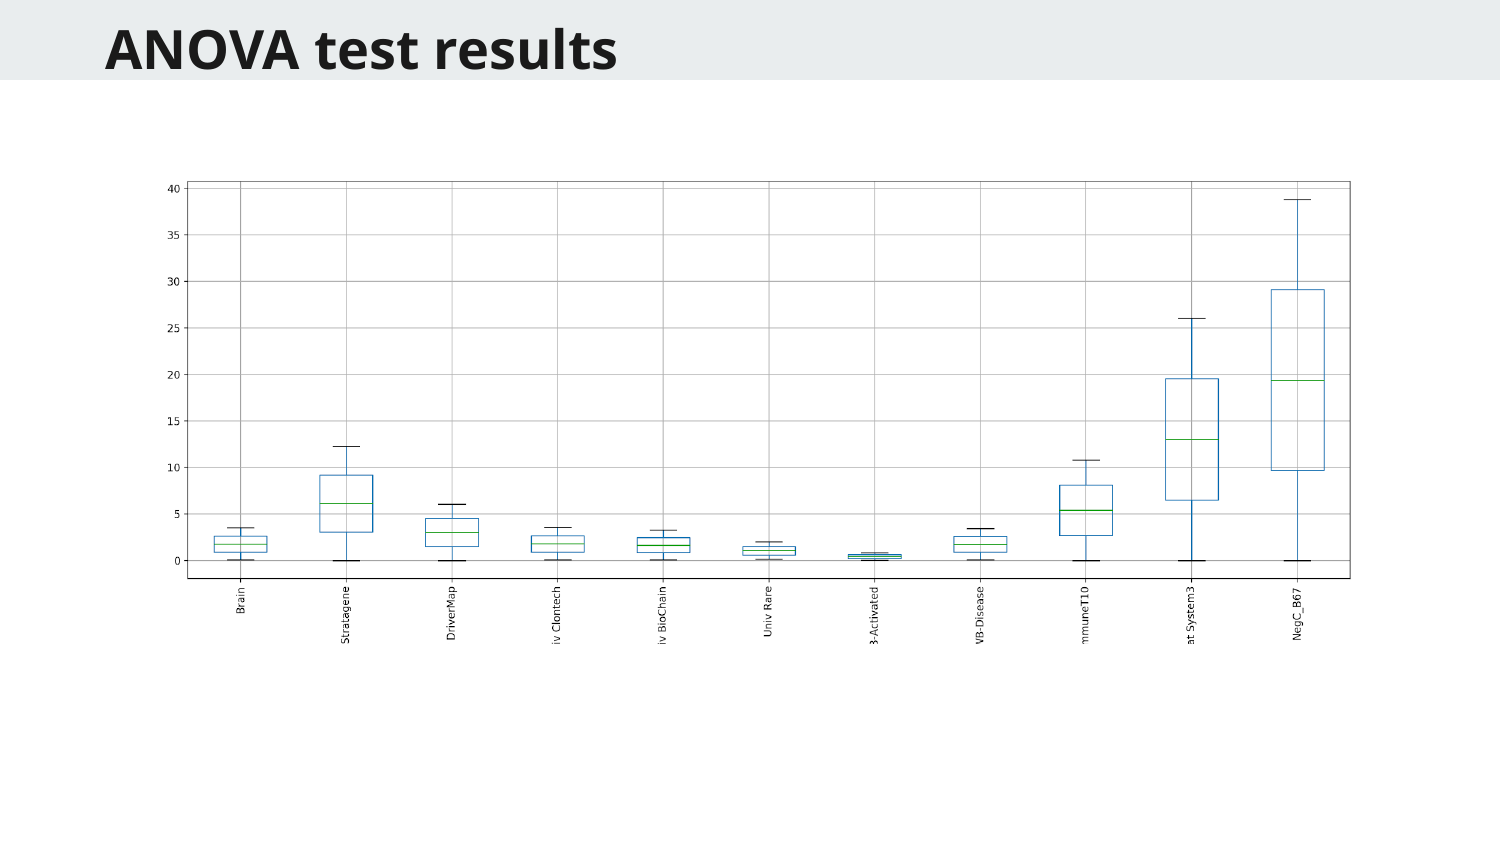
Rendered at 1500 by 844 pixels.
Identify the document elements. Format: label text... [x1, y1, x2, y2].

picture [0, 118, 1500, 644]
title ANOVA test results [90, 0, 1352, 88]
